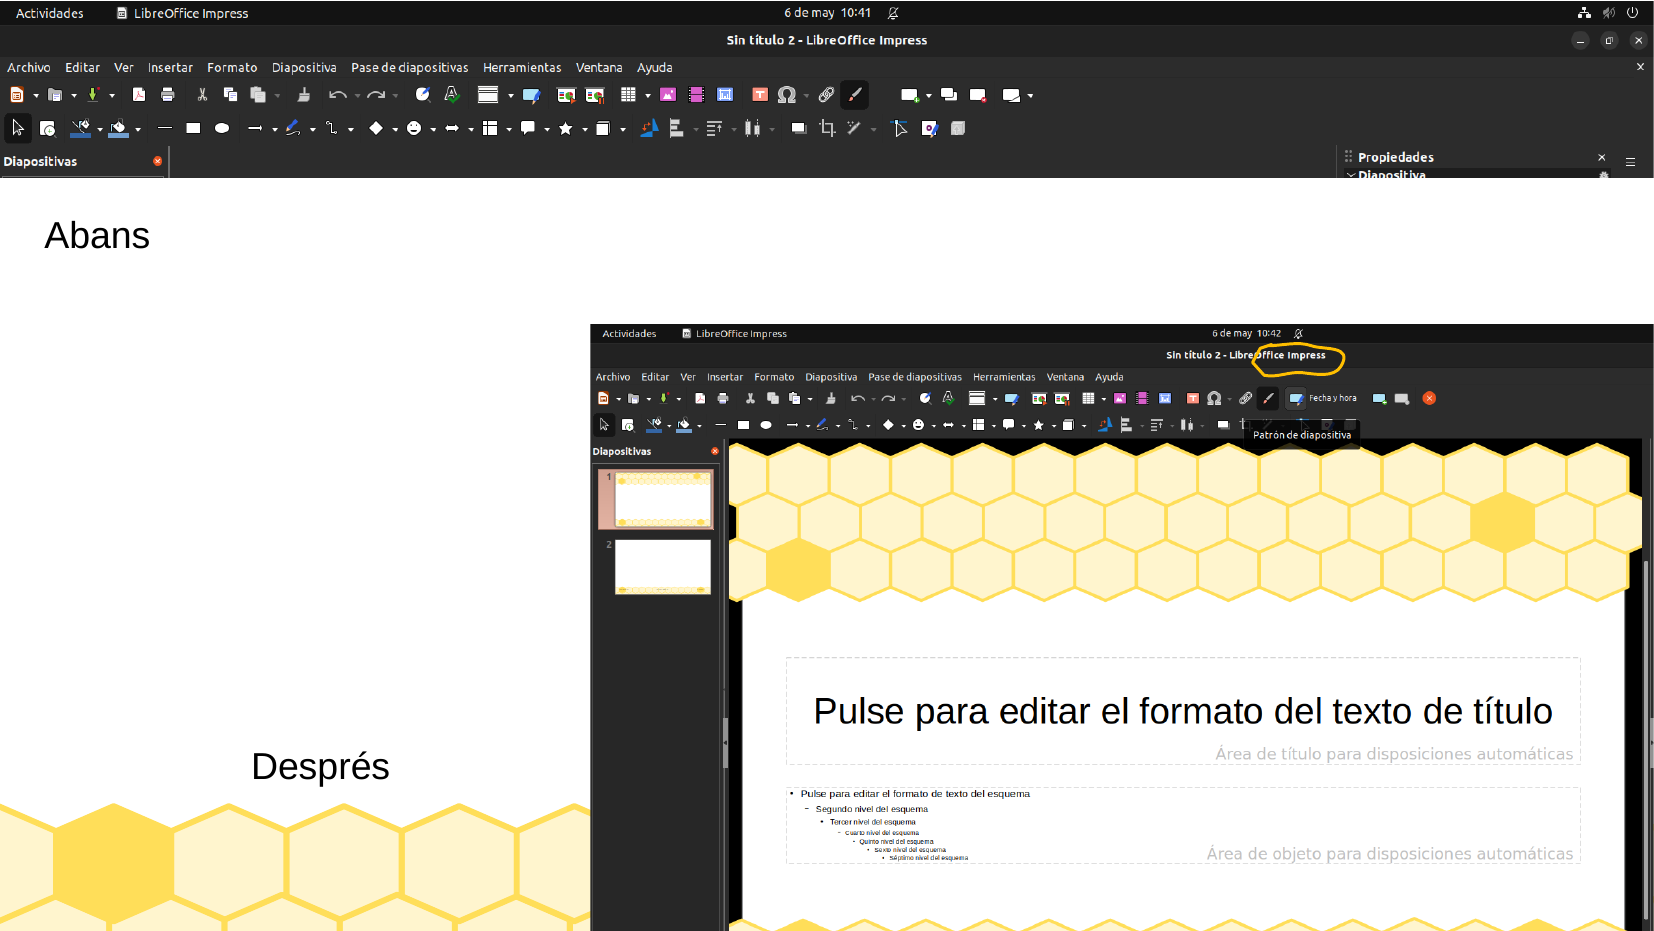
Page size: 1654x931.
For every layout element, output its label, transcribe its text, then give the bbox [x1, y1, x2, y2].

text_box Després [236, 738, 443, 796]
text_box Abans [29, 206, 237, 264]
picture [590, 324, 1654, 931]
picture [0, 1, 1654, 178]
